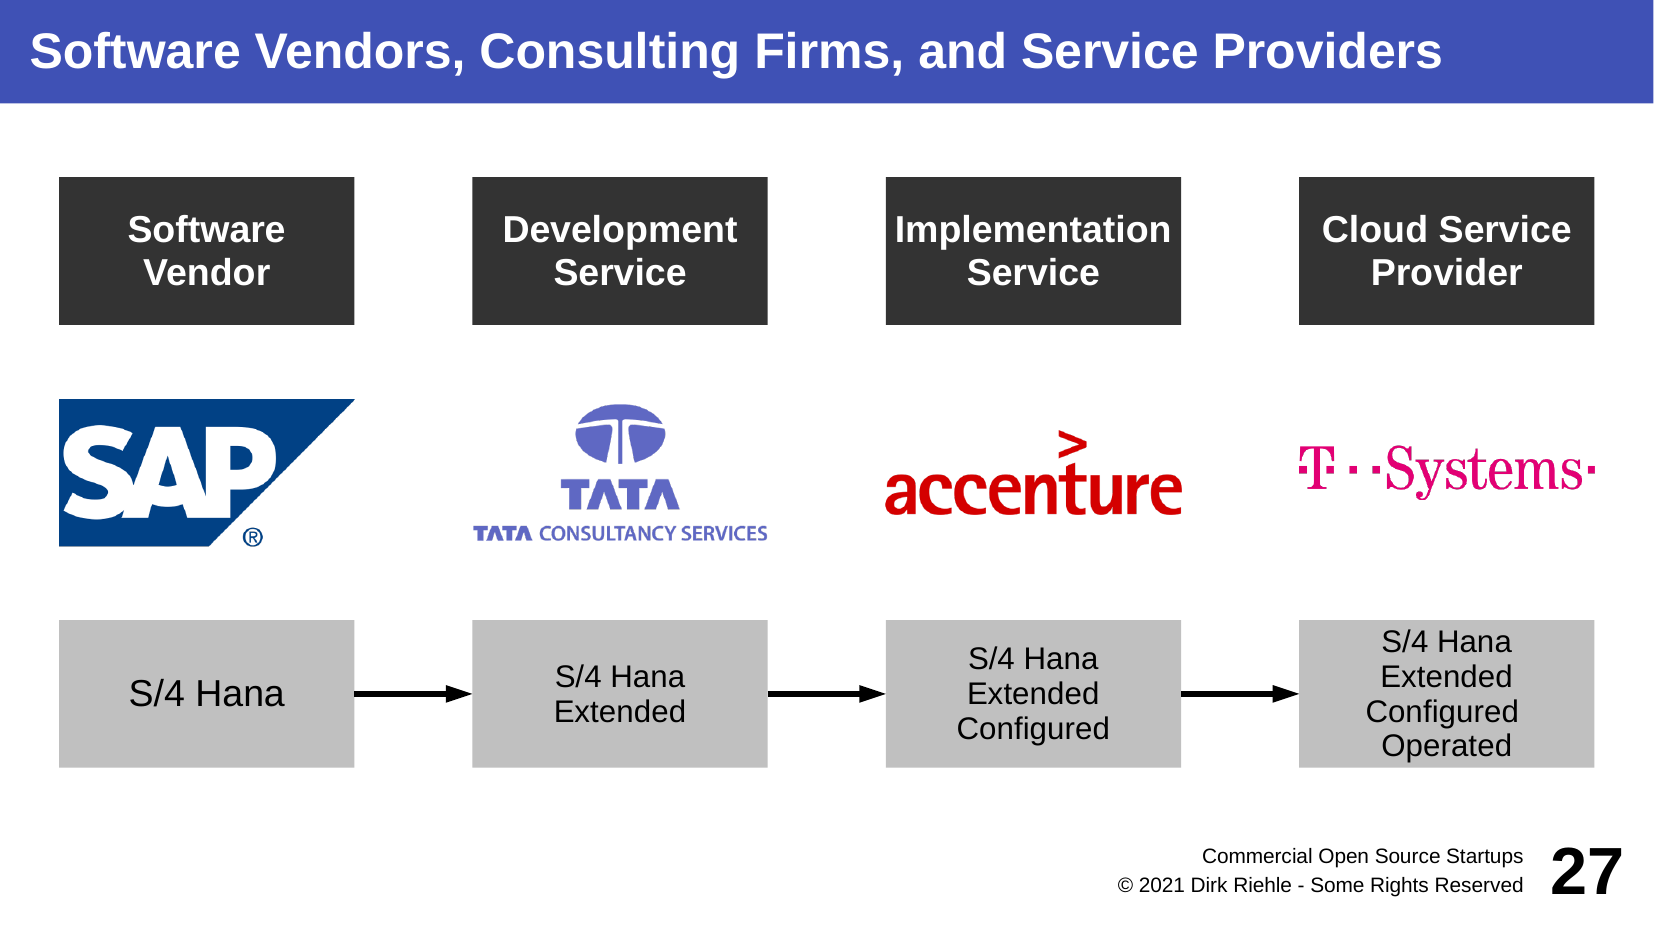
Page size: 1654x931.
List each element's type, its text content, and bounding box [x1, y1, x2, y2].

text_box S/4 Hana Extended [472, 620, 768, 768]
text_box Software Vendor [59, 177, 355, 324]
picture [59, 324, 355, 620]
picture [885, 324, 1182, 620]
picture [472, 324, 768, 620]
picture [1299, 324, 1595, 620]
text_box S/4 Hana Extended Configured [885, 620, 1182, 768]
text_box Cloud Service Provider [1299, 177, 1595, 324]
text_box Development Service [472, 177, 768, 324]
text_box Implementation Service [885, 177, 1182, 324]
text_box S/4 Hana [59, 620, 355, 768]
text_box S/4 Hana Extended Configured Operated [1299, 620, 1595, 768]
title Software Vendors, Consulting Firms, and Service Providers [0, 0, 1654, 104]
